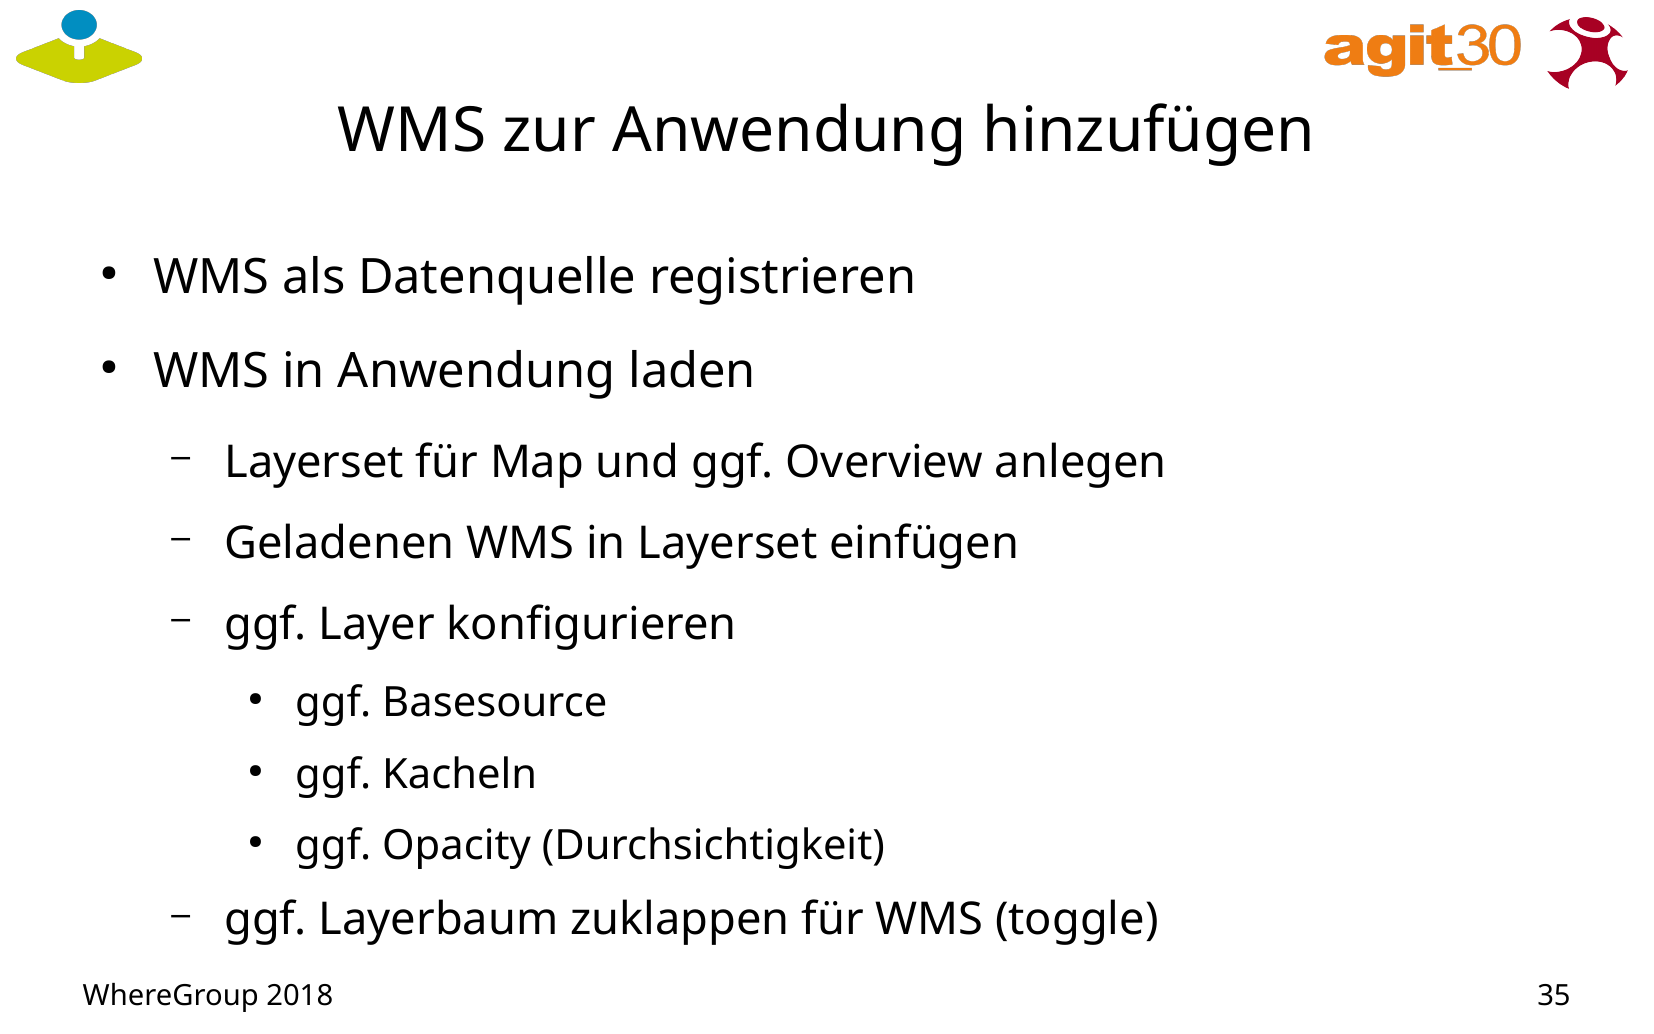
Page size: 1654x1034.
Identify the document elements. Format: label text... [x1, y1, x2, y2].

picture [1322, 21, 1524, 41]
picture [1547, 17, 1628, 89]
title WMS zur Anwendung hinzufügen [82, 41, 1571, 214]
picture [16, 10, 142, 83]
list WMS als Datenquelle registrieren WMS in Anwendung laden Layerset für Map und ggf. Overview anlegen Geladenen WMS in Layerset einfügen ggf. Layer konfigurieren ggf. Basesource ggf. Kacheln ggf. Opacity (Durchsichtigkeit) ggf. Layerbaum zuklappen für WMS (toggle) [82, 241, 1571, 955]
